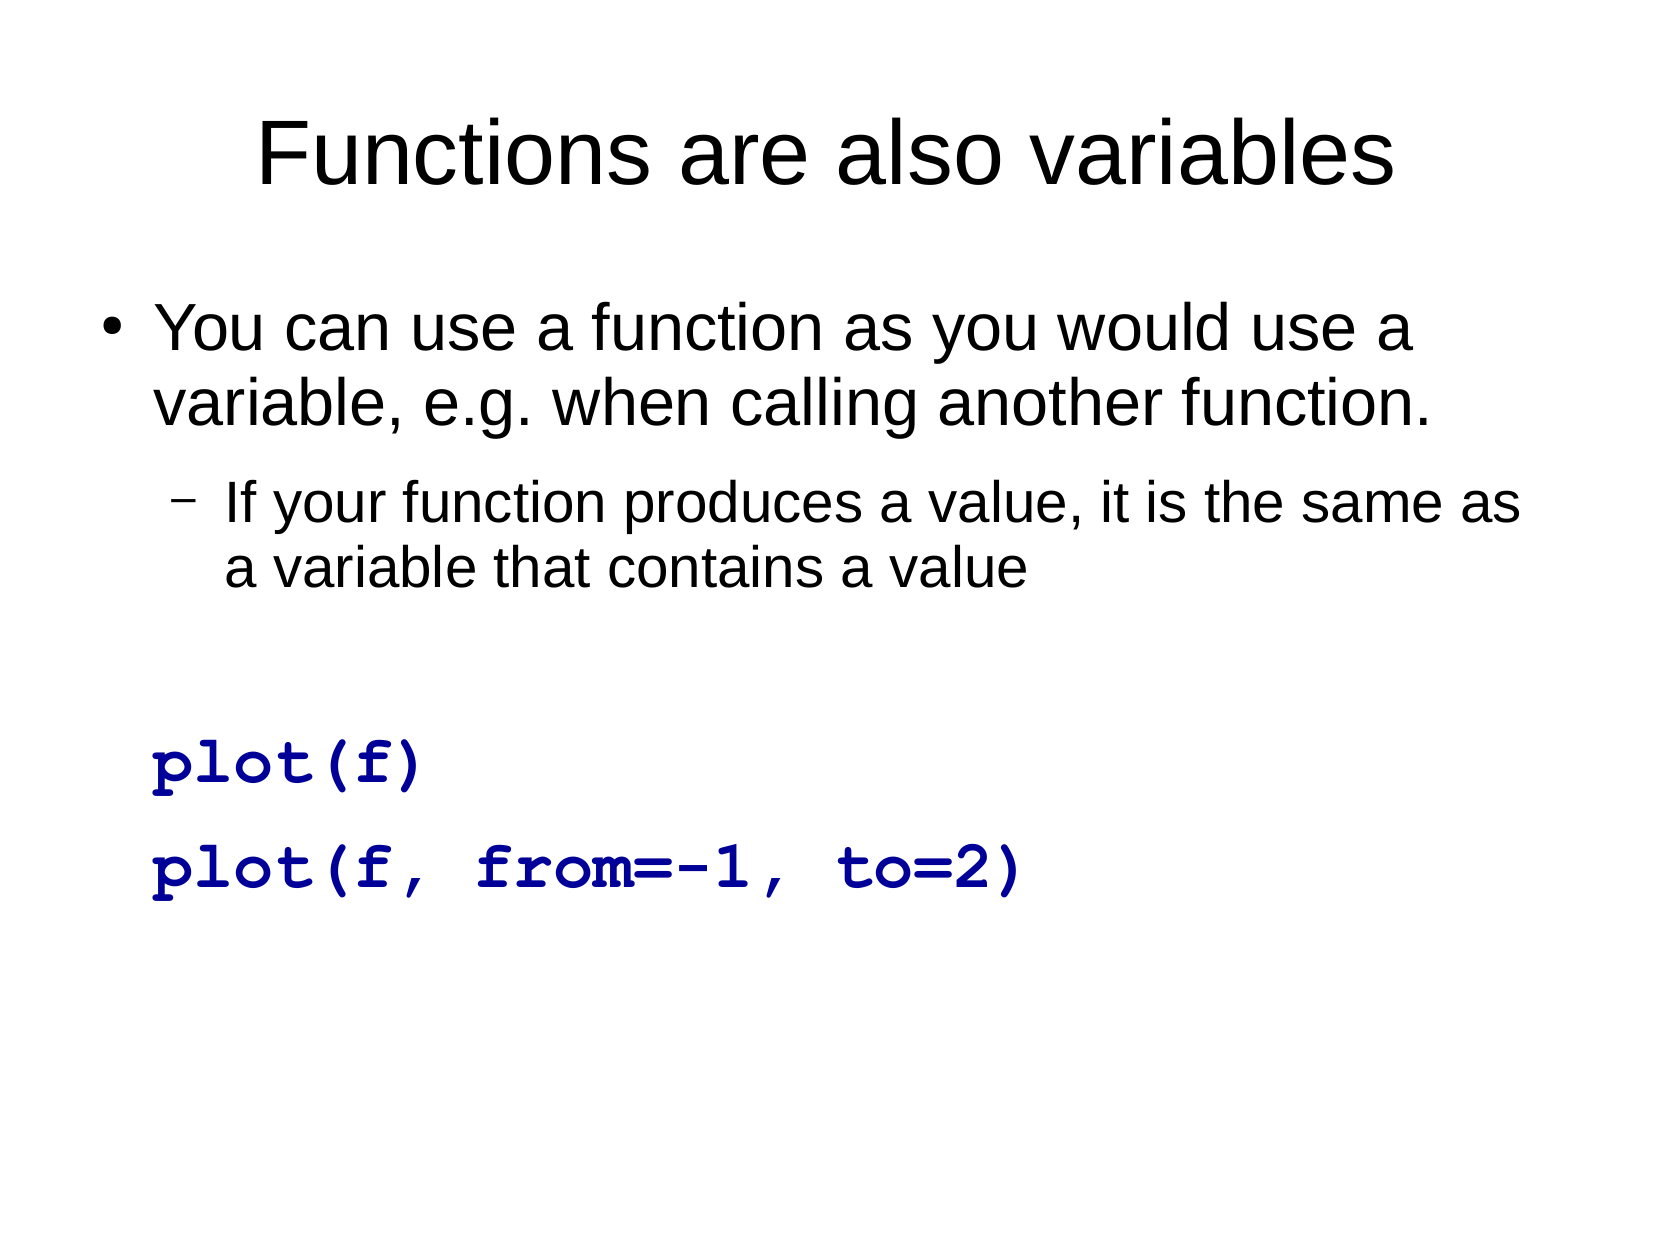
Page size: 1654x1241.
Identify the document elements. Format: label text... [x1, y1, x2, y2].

title Functions are also variables [82, 49, 1571, 257]
list You can use a function as you would use a variable, e.g. when calling another function. If your function produces a value, it is the same as a variable that contains a value plot(f) plot(f, from=-1, to=2) [82, 290, 1571, 1010]
